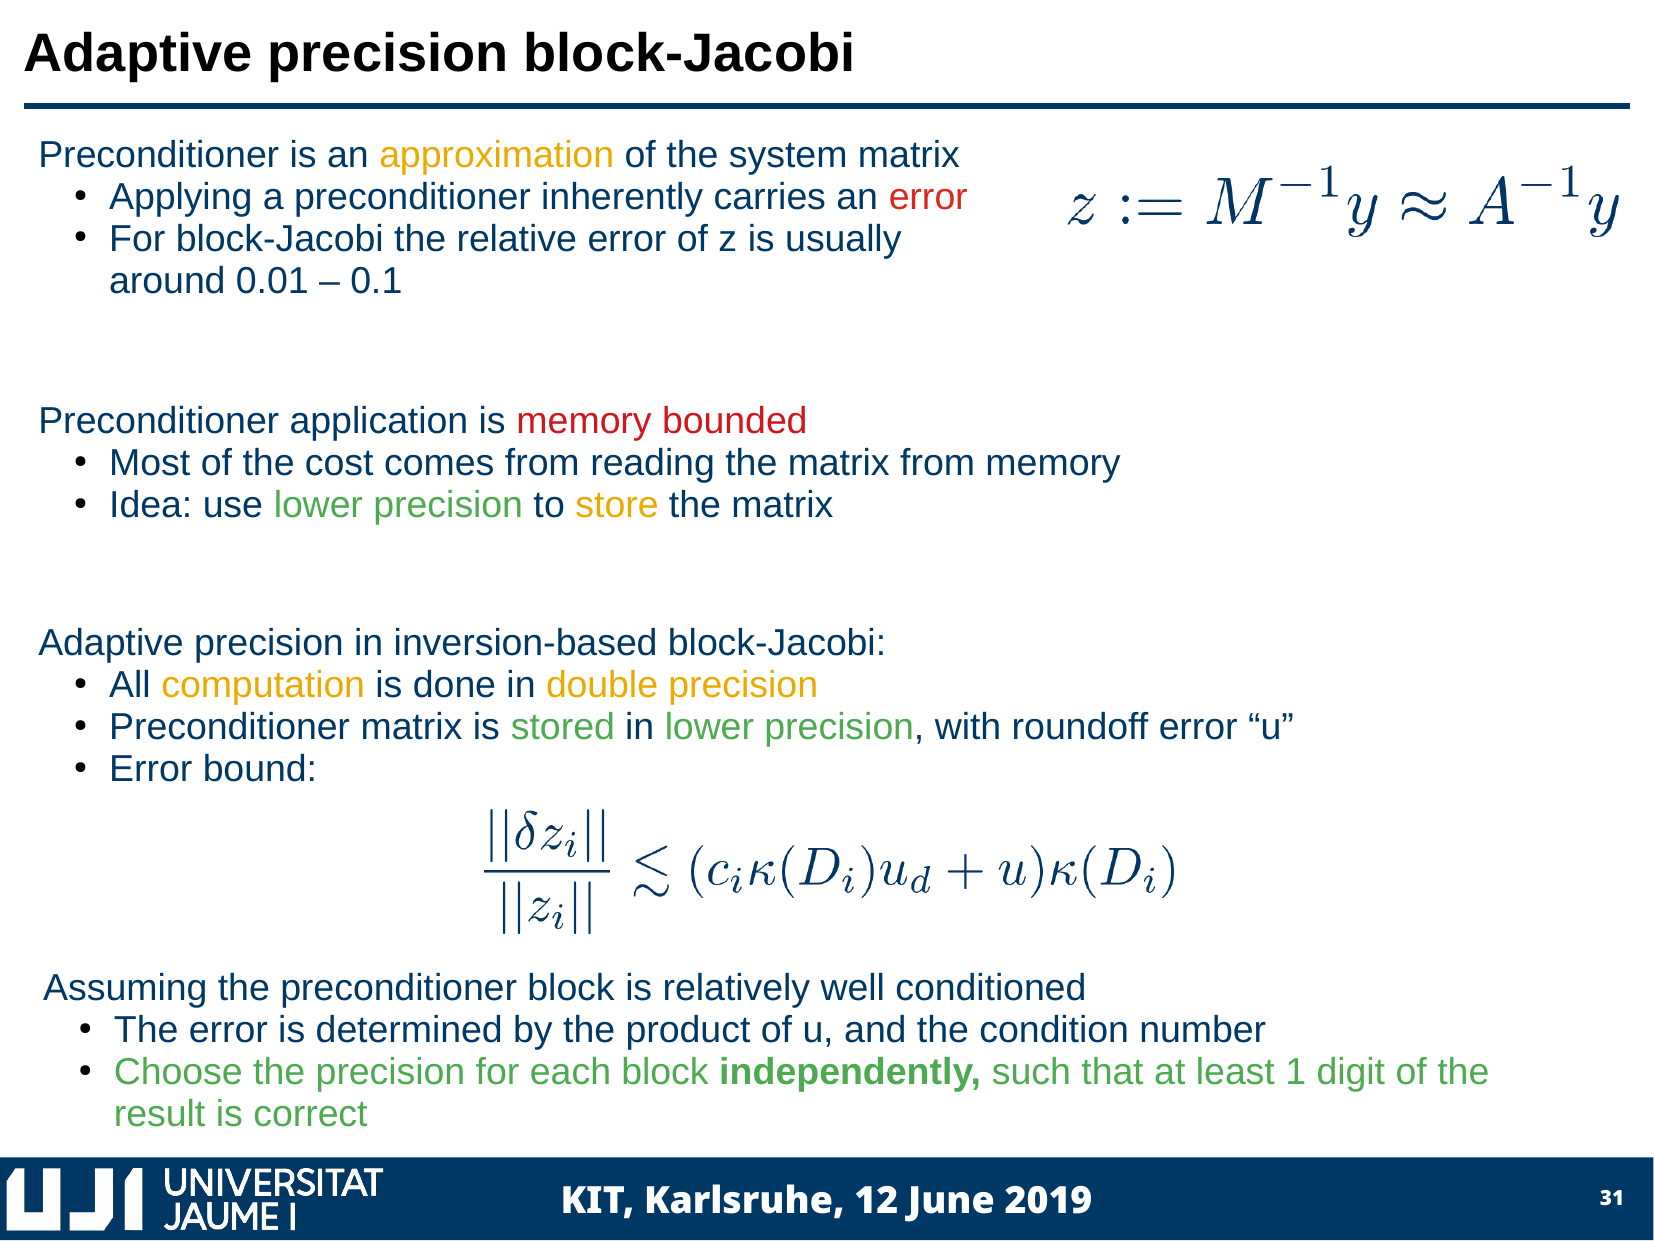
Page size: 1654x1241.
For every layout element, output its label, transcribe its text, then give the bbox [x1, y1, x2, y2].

picture [1067, 165, 1619, 237]
text_box Preconditioner application is memory bounded Most of the cost comes from reading the matrix from memory Idea: use lower precision to store the matrix [23, 392, 1137, 533]
text_box Preconditioner is an approximation of the system matrix Applying a preconditioner inherently carries an error For block-Jacobi the relative error of z is usually around 0.01 – 0.1 [23, 125, 993, 331]
title Adaptive precision block-Jacobi [23, 0, 1630, 107]
text_box Assuming the preconditioner block is relatively well conditioned The error is determined by the product of u, and the condition number Choose the precision for each block independently, such that at least 1 digit of the result is correct [28, 959, 1607, 1142]
text_box Adaptive precision in inversion-based block-Jacobi: All computation is done in double precision Preconditioner matrix is stored in lower precision, with roundoff error “u” Error bound: [23, 614, 1310, 797]
picture [0, 1158, 390, 1241]
picture [484, 809, 1174, 934]
